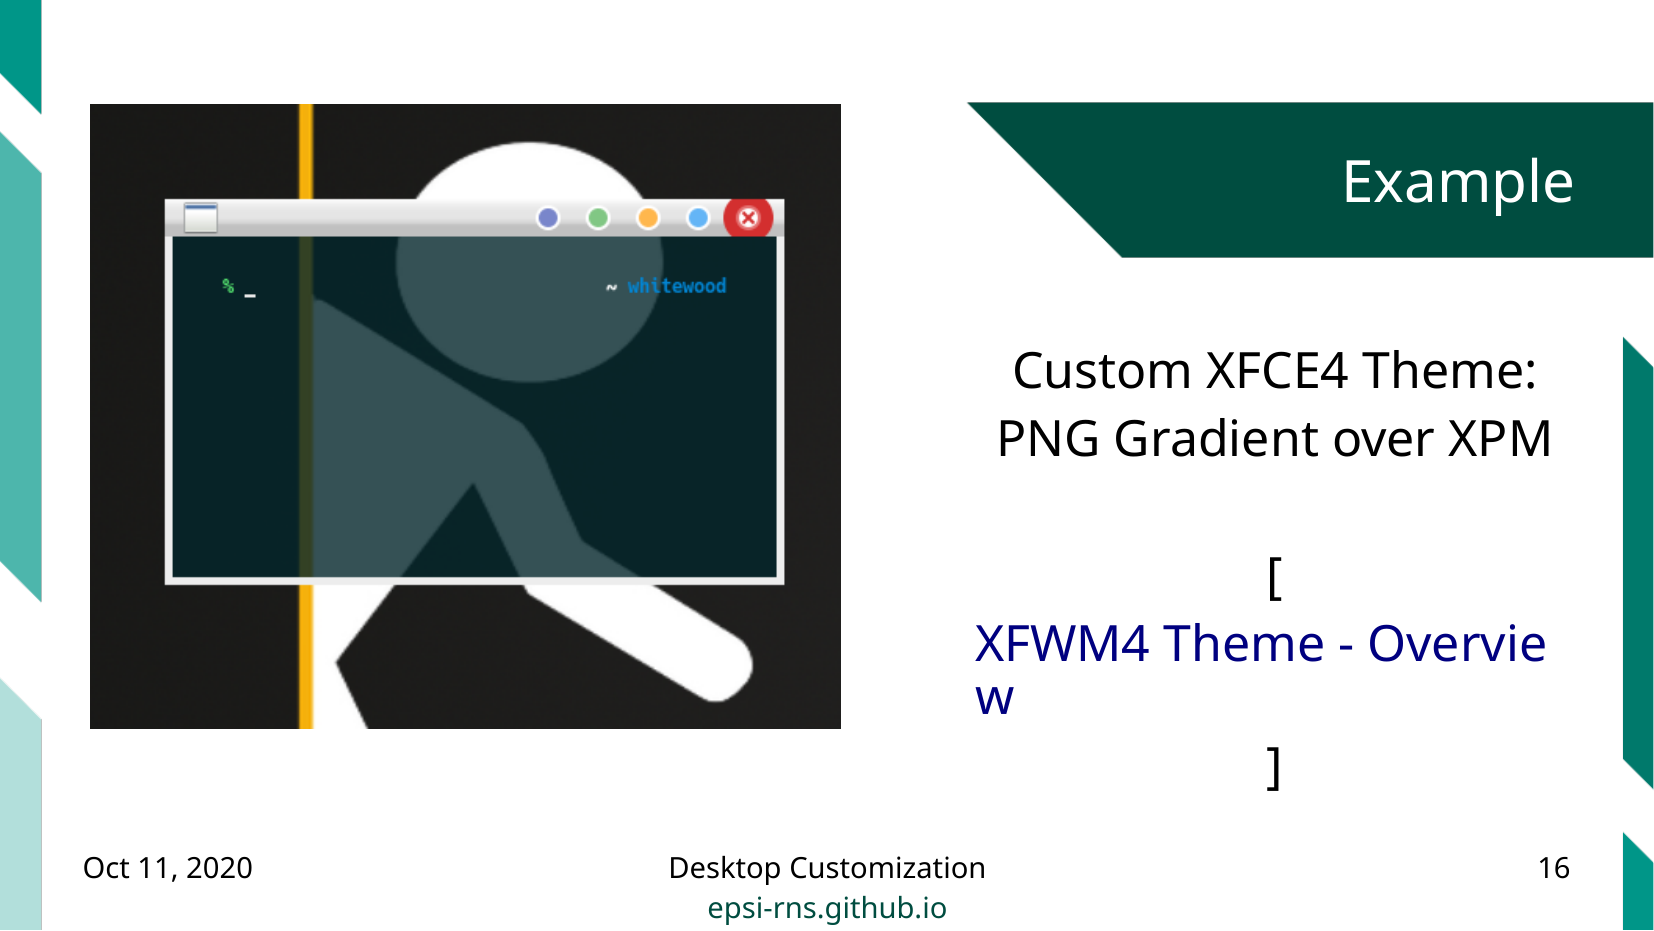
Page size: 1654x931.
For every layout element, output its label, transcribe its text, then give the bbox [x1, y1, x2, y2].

picture [0, 0, 1654, 930]
title Example [1050, 105, 1576, 256]
subtitle Custom XFCE4 Theme: PNG Gradient over XPM [XFWM4 Theme - Overview] [975, 270, 1576, 810]
